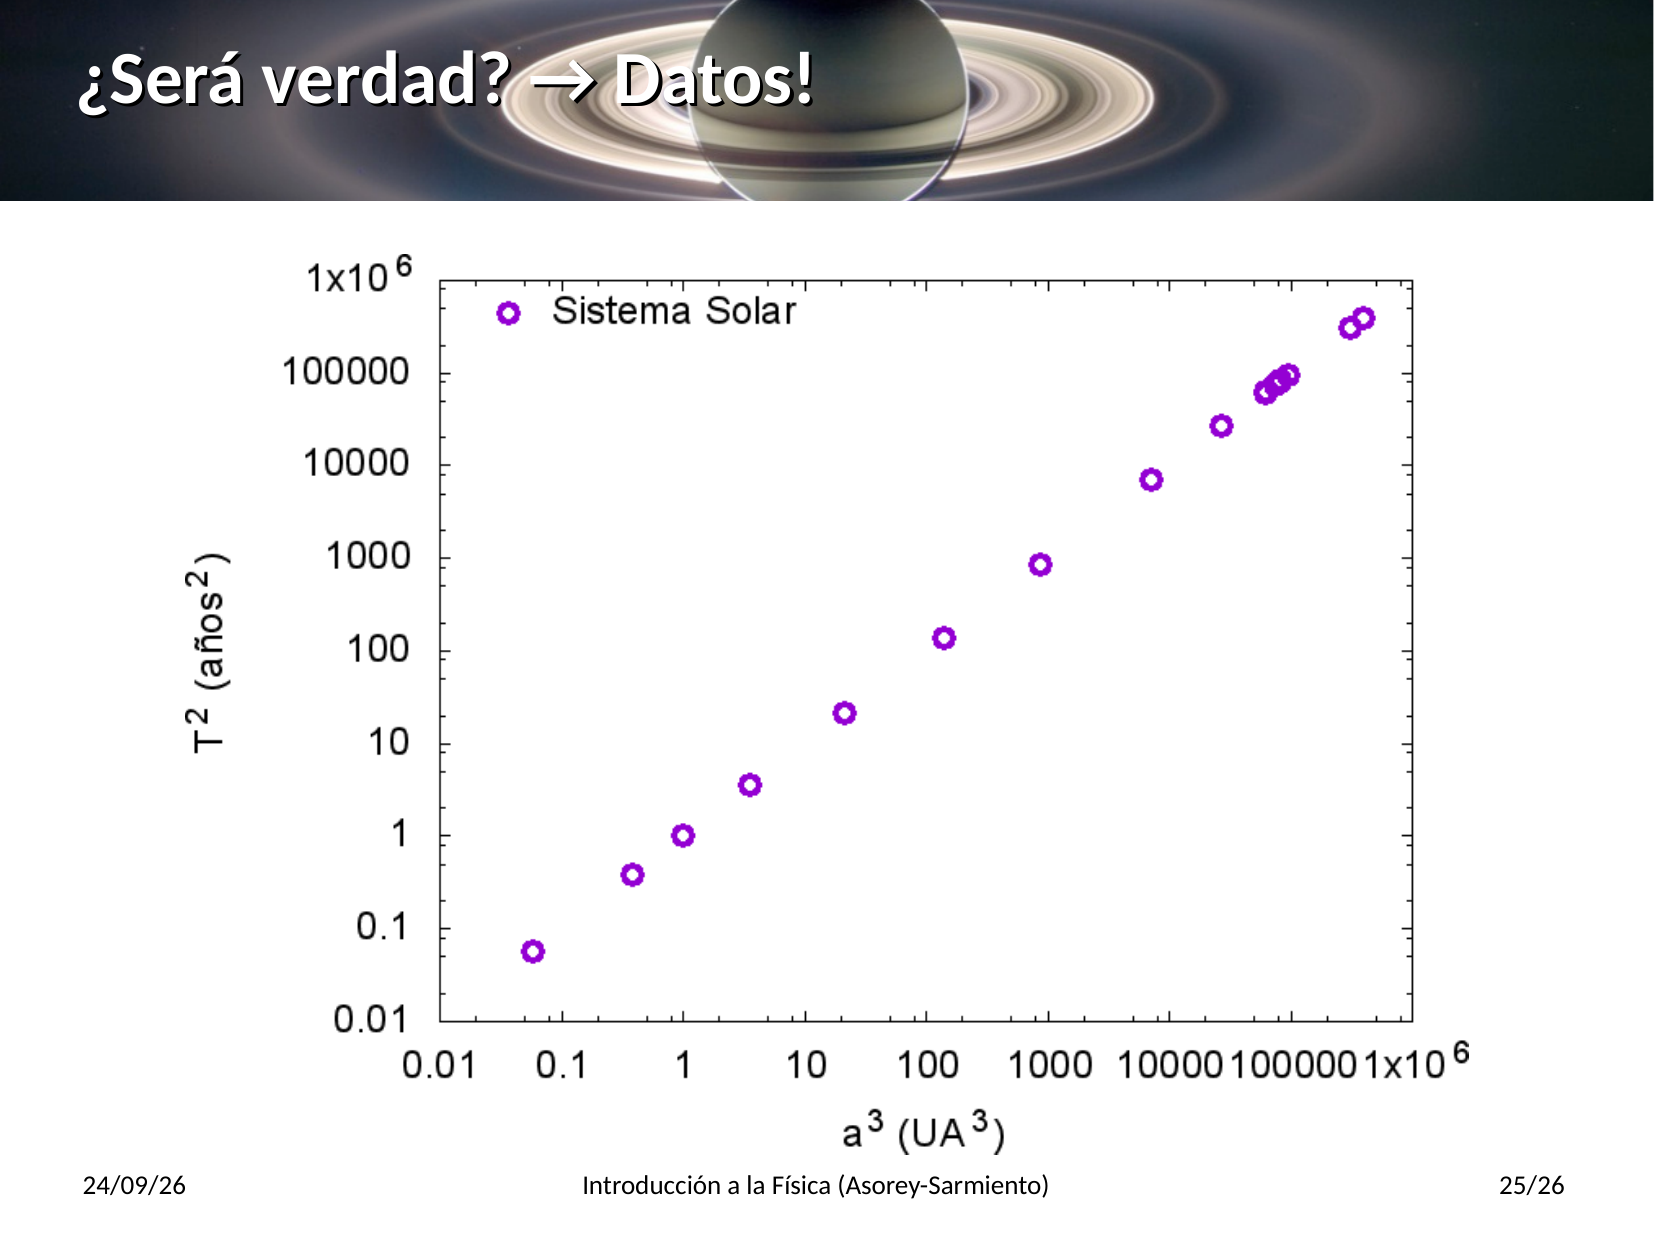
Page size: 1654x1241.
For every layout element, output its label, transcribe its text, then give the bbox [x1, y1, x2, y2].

picture [185, 254, 1469, 1156]
title ¿Será verdad? → Datos! [75, 19, 1564, 151]
picture [0, 0, 1654, 201]
